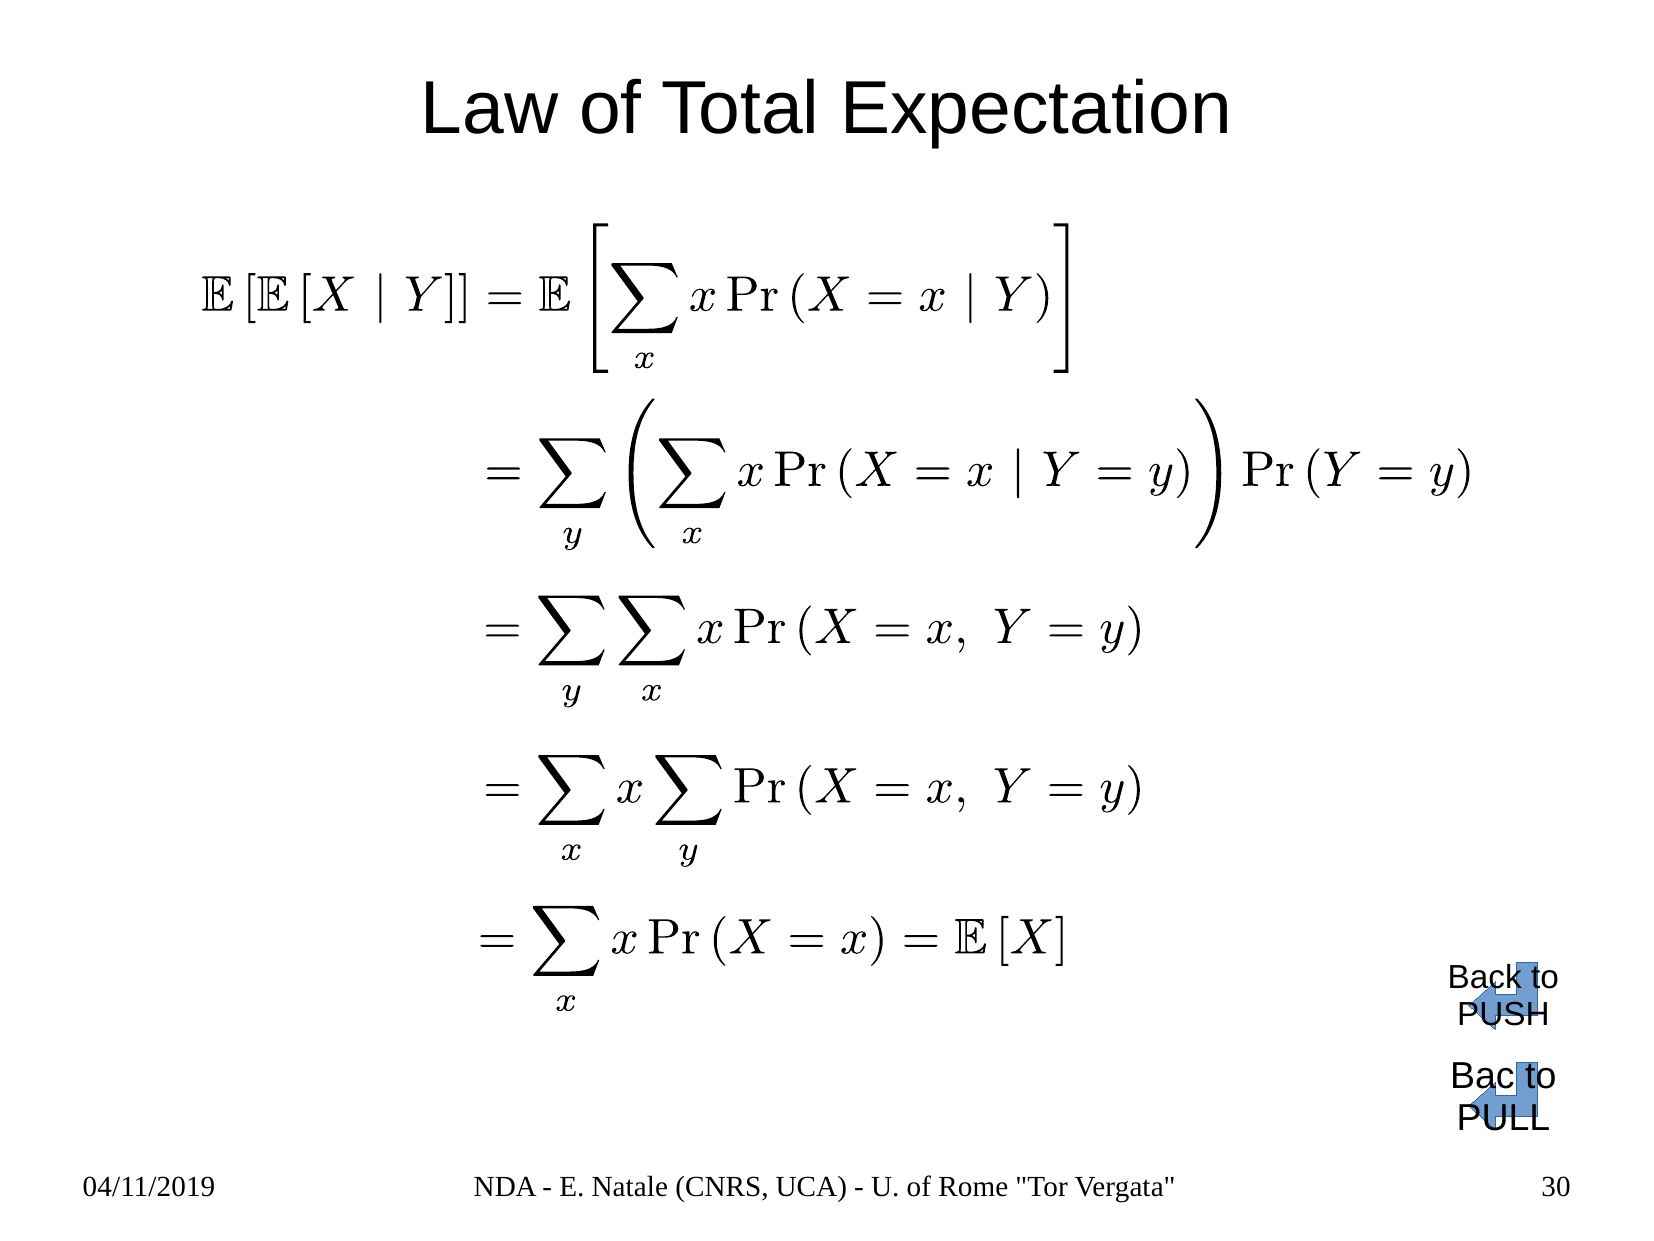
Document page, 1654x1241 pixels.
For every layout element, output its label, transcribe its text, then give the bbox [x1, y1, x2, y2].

text_box [480, 905, 1063, 1012]
text_box Back to PUSH [1472, 962, 1538, 1023]
text_box [201, 223, 1069, 373]
text_box [485, 595, 1140, 708]
title Law of Total Expectation [82, 49, 1571, 165]
text_box [485, 755, 1140, 867]
text_box [486, 398, 1470, 551]
text_box Bac to PULL [1470, 1062, 1538, 1128]
